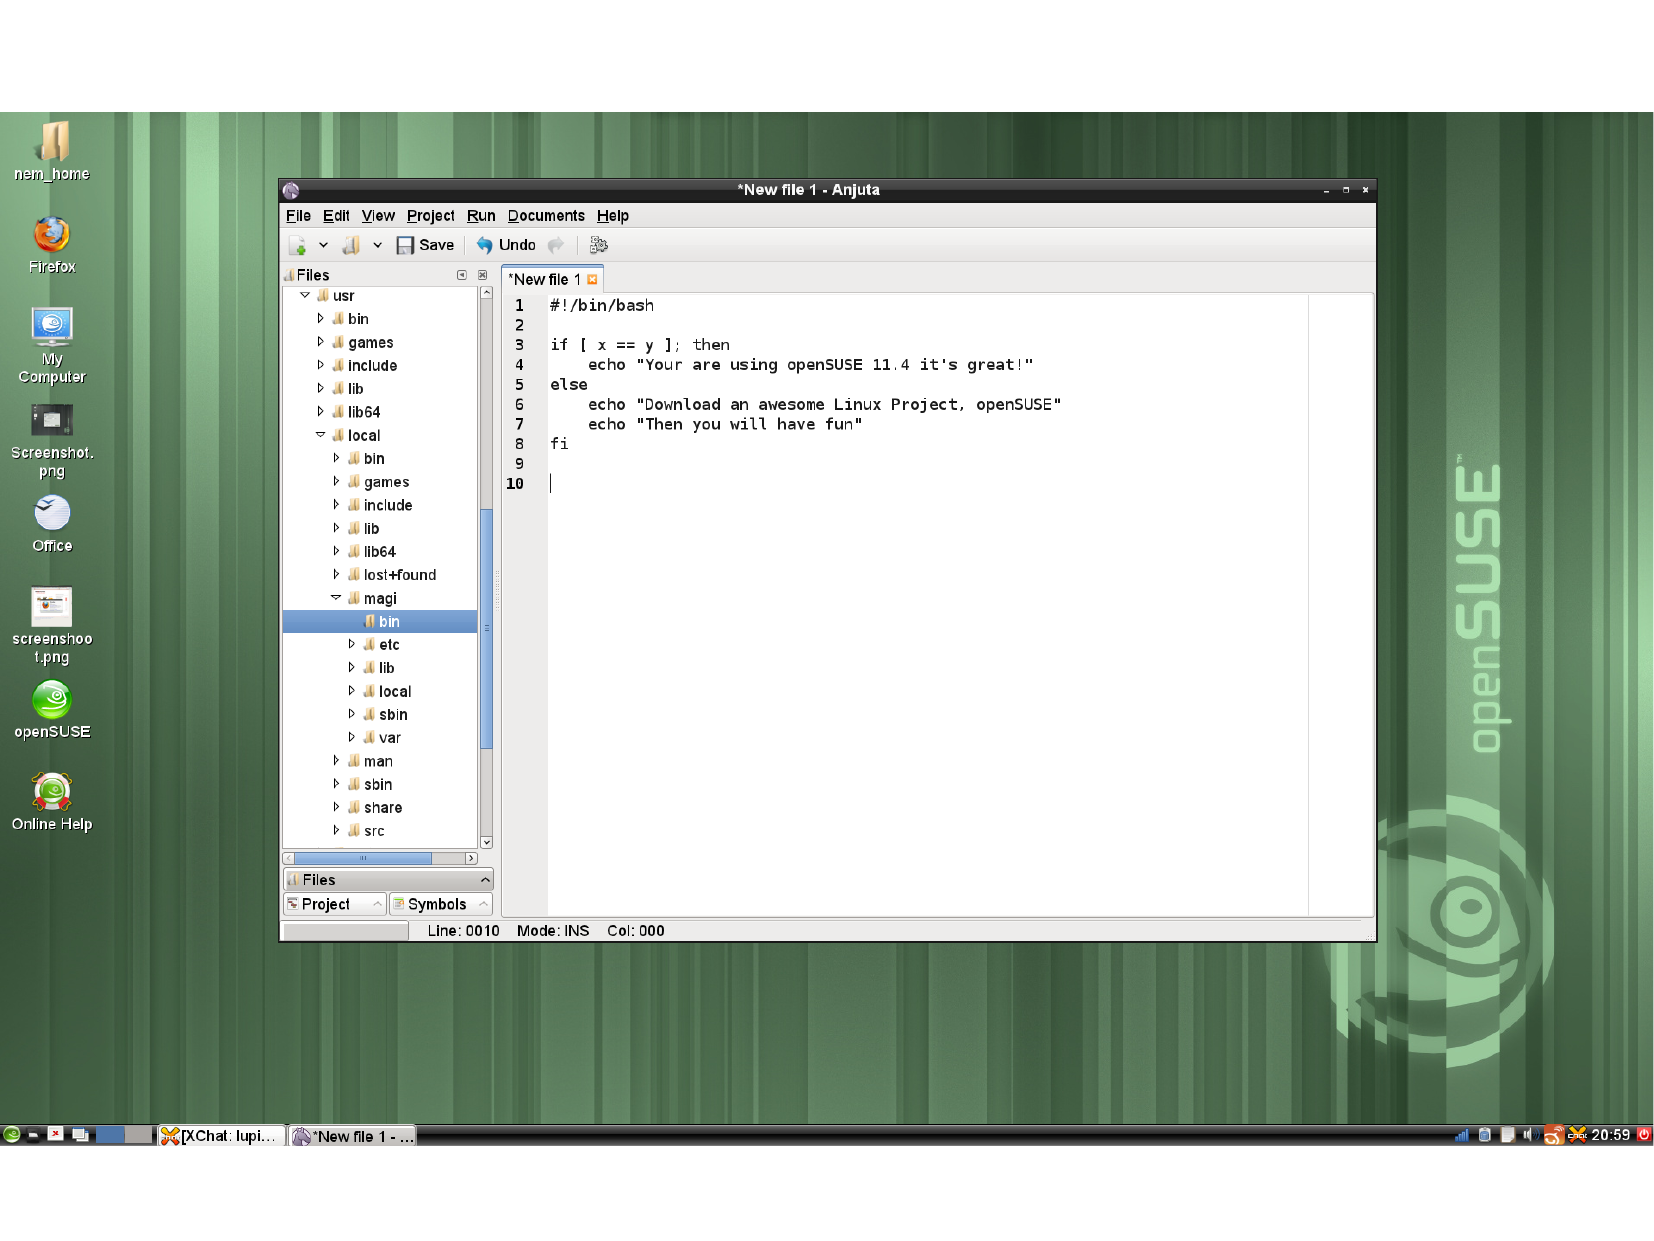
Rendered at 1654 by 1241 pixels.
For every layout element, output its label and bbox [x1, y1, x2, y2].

picture [0, 112, 1654, 1146]
